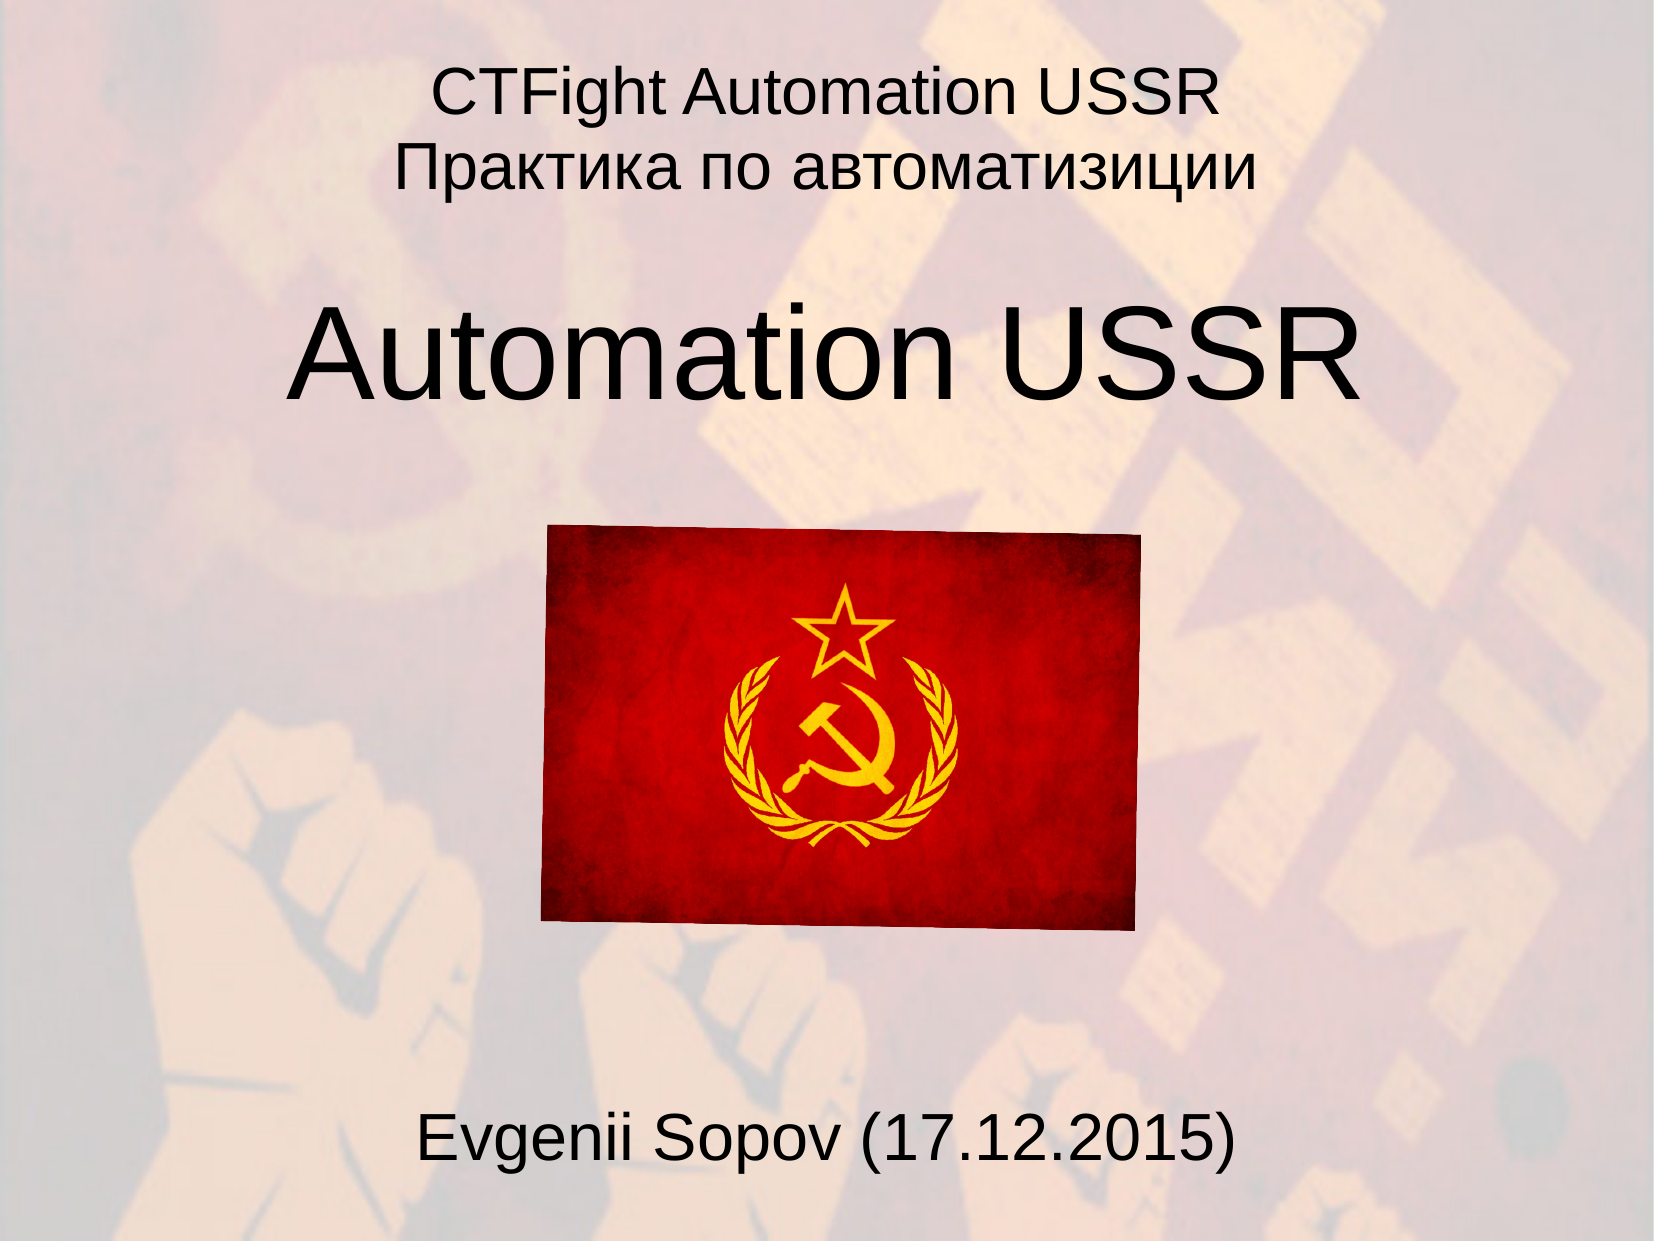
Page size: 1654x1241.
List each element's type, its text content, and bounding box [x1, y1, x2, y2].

subtitle CTFight Automation USSR Практика по автоматизиции Automation USSR Evgenii Sopov (17.12.2015) [82, 43, 1571, 1186]
picture [0, 0, 1654, 1241]
